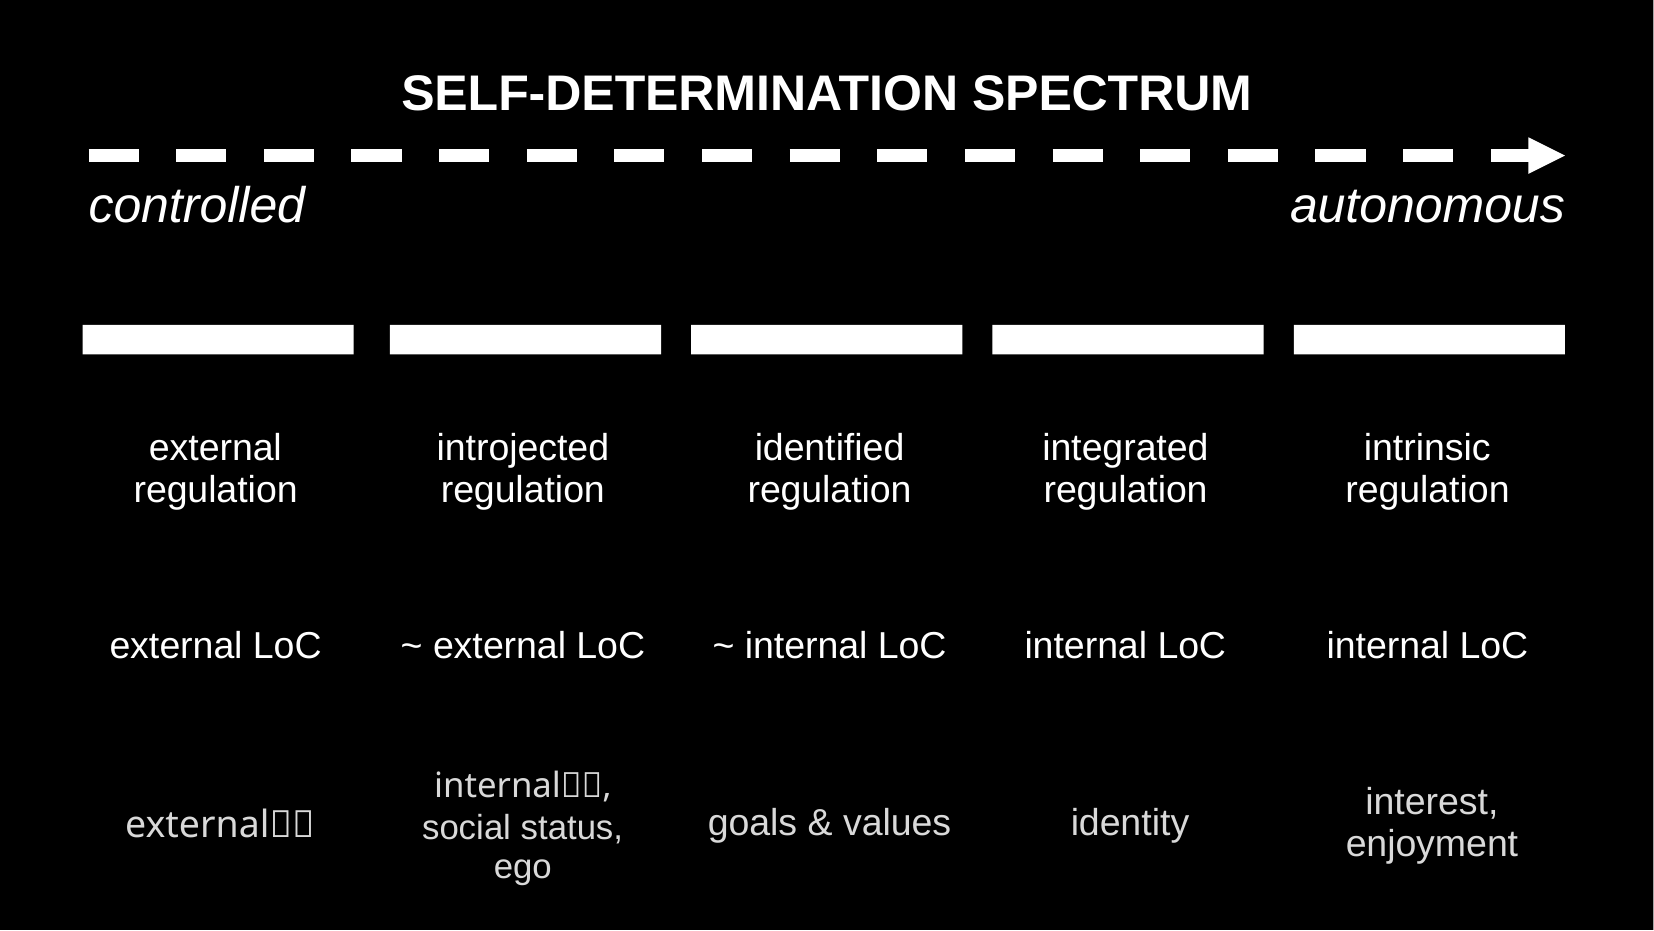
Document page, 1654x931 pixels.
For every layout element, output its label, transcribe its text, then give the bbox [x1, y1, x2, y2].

list identity [997, 759, 1263, 886]
list integrated regulation [992, 405, 1259, 532]
list ~ external LoC [390, 582, 656, 709]
list autonomous [885, 177, 1565, 304]
list controlled [88, 177, 768, 304]
list internal🥕🏒, social status, ego [390, 759, 656, 886]
list ~ internal LoC [696, 582, 963, 709]
list internal LoC [992, 582, 1259, 709]
text_box [389, 324, 662, 355]
list introjected regulation [390, 405, 656, 532]
list external🥕🏒 [87, 759, 353, 886]
text_box [992, 324, 1264, 355]
text_box [691, 324, 963, 355]
list interest, enjoyment [1299, 759, 1565, 886]
list external LoC [82, 582, 349, 709]
list identified regulation [696, 405, 963, 532]
list goals & values [696, 759, 963, 886]
text_box [82, 324, 354, 355]
list intrinsic regulation [1294, 405, 1561, 532]
list internal LoC [1294, 582, 1561, 709]
list external regulation [82, 405, 349, 532]
list SELF-DETERMINATION SPECTRUM [324, 29, 1329, 156]
text_box [1293, 324, 1565, 355]
